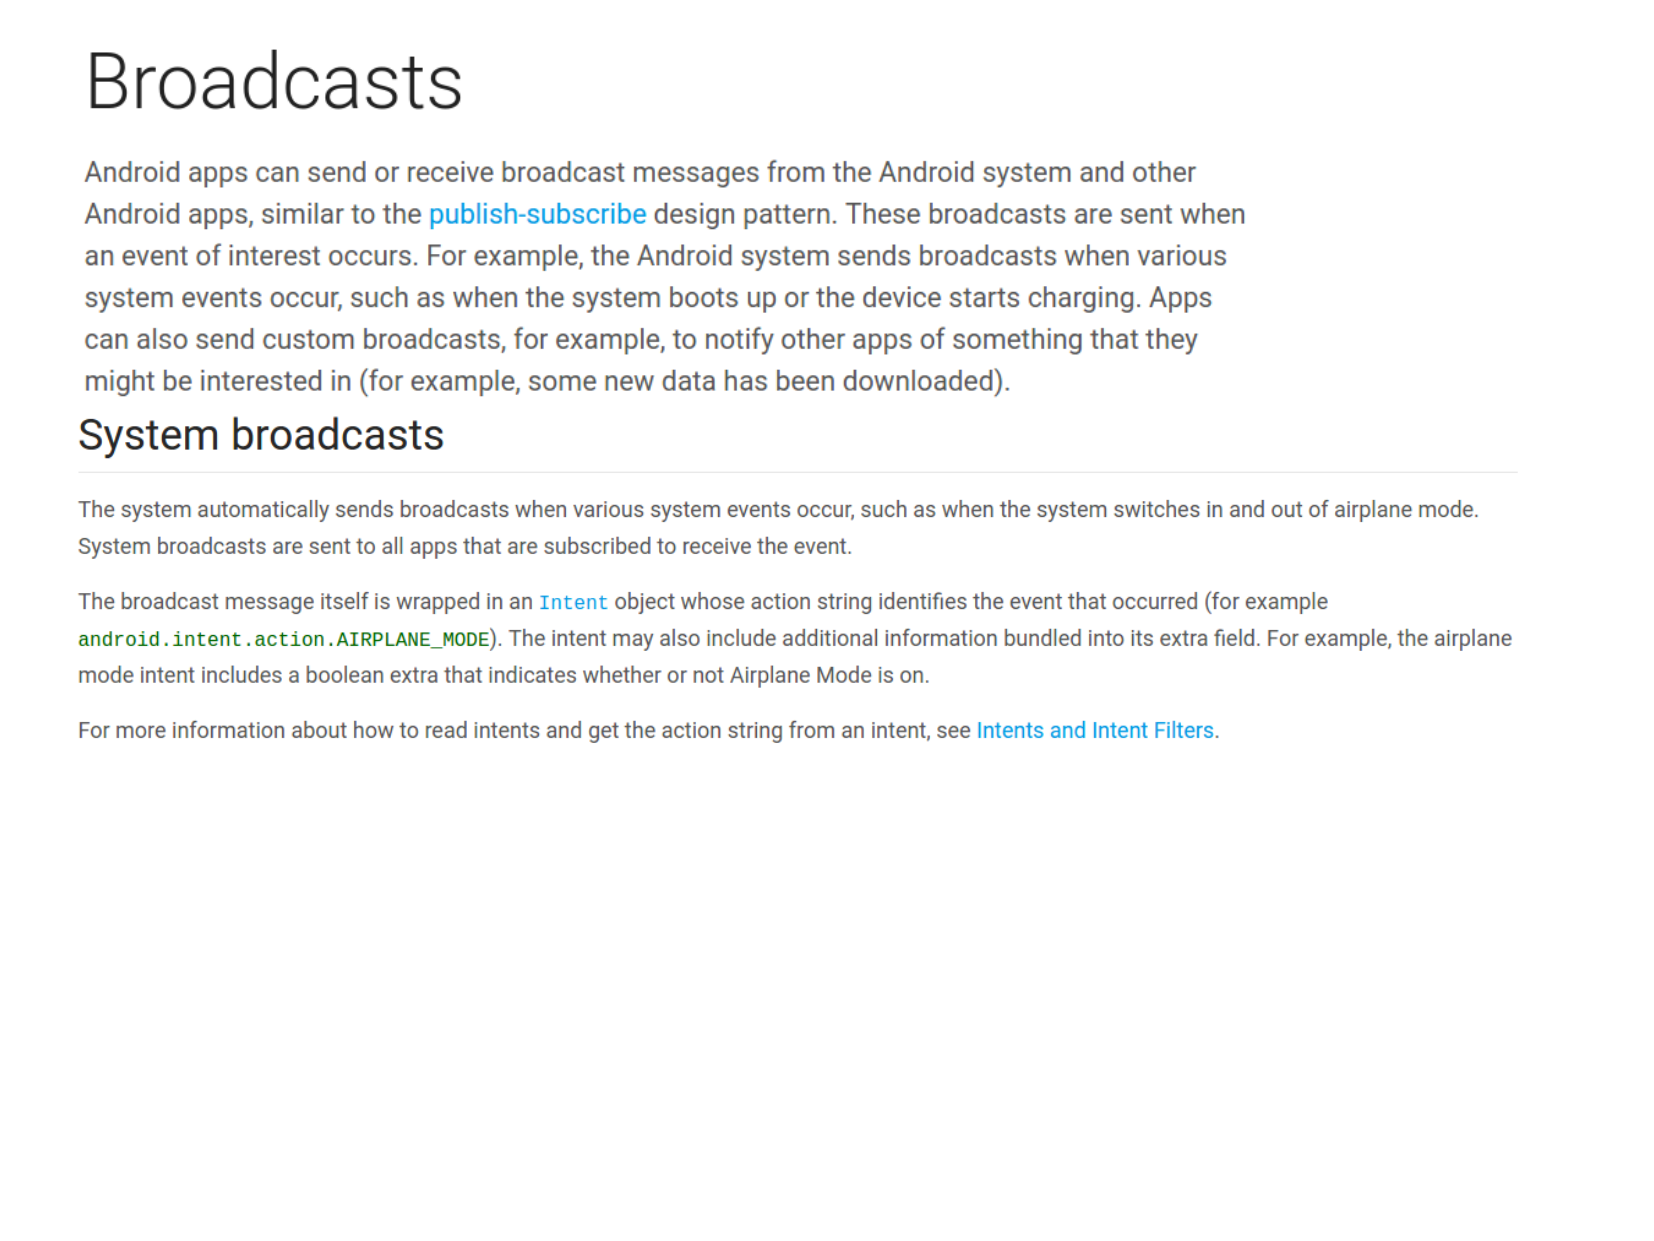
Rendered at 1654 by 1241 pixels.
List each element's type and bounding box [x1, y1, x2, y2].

picture [74, 29, 1557, 770]
